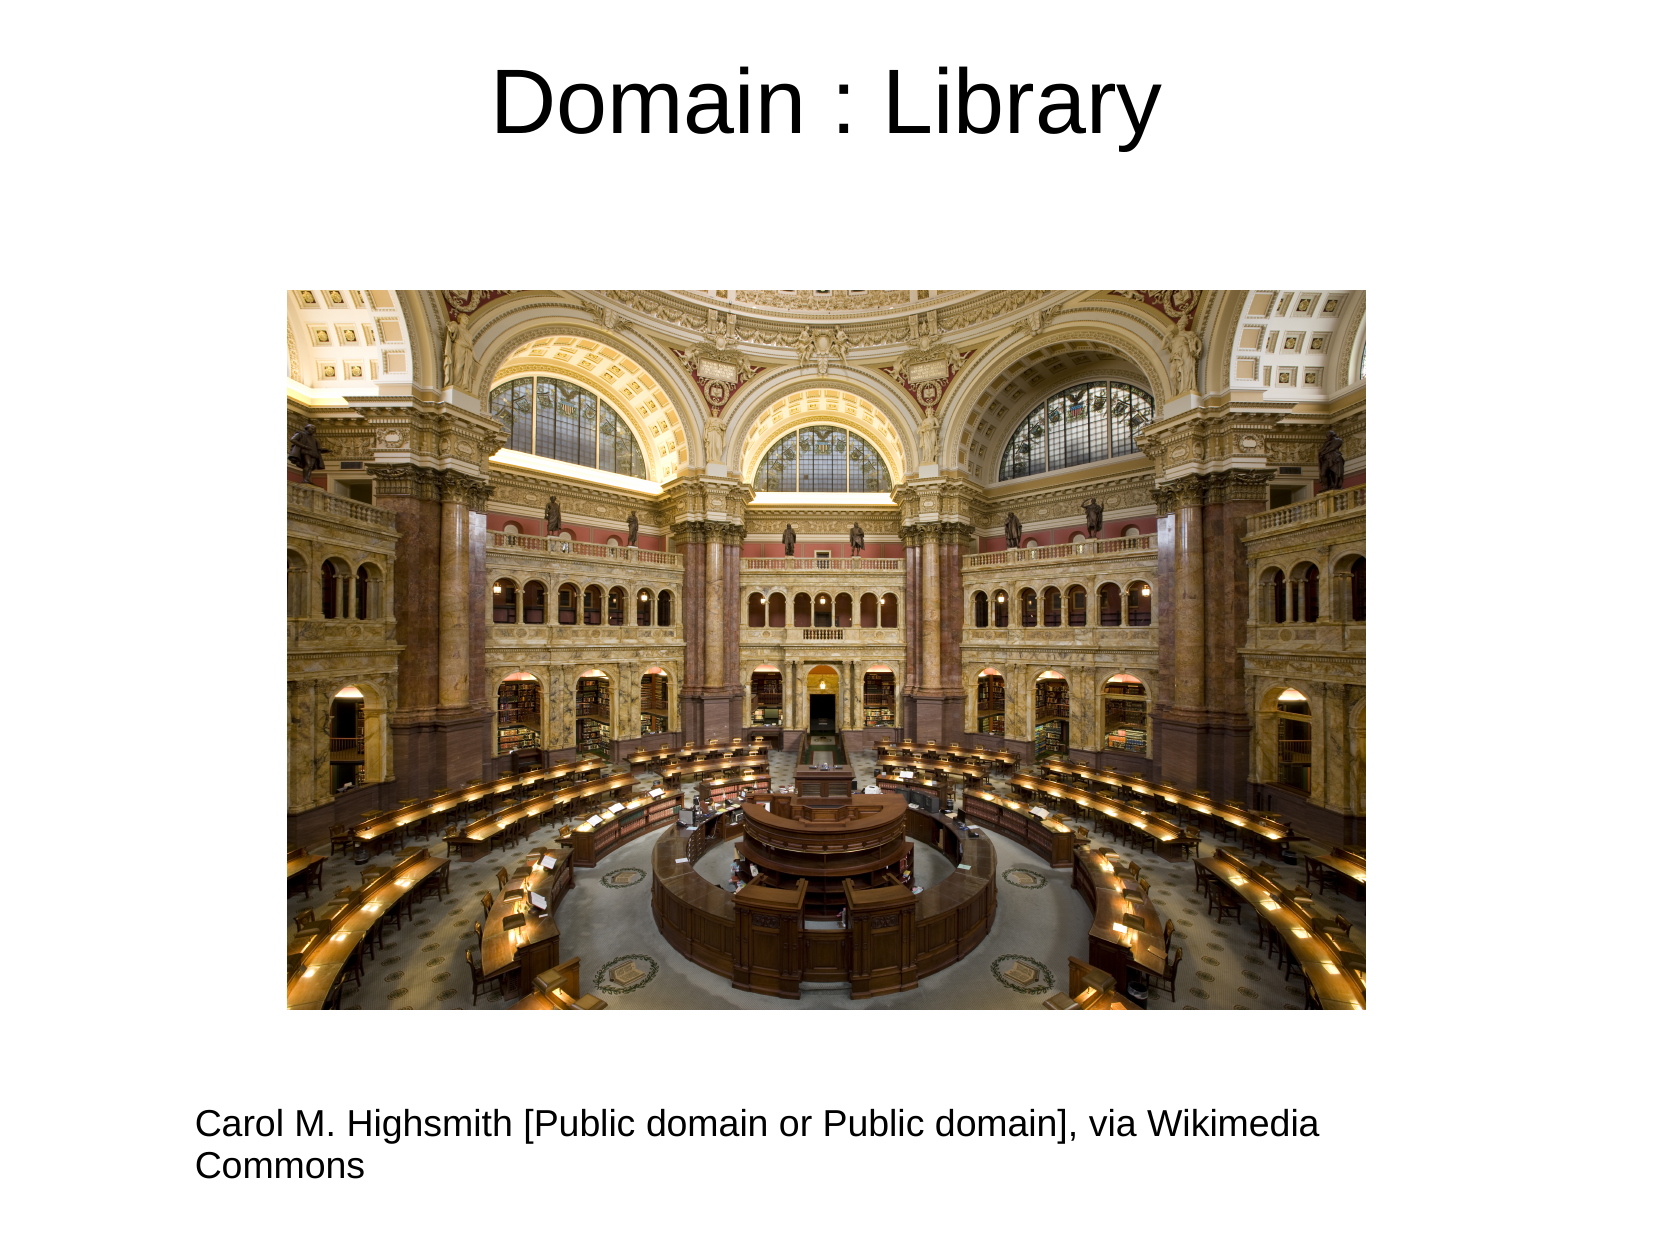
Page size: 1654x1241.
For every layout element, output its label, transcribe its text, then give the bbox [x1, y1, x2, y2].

picture [287, 290, 1366, 1010]
title Domain : Library [82, 49, 1571, 257]
text_box Carol M. Highsmith [Public domain or Public domain], via Wikimedia Commons [180, 1095, 1516, 1152]
